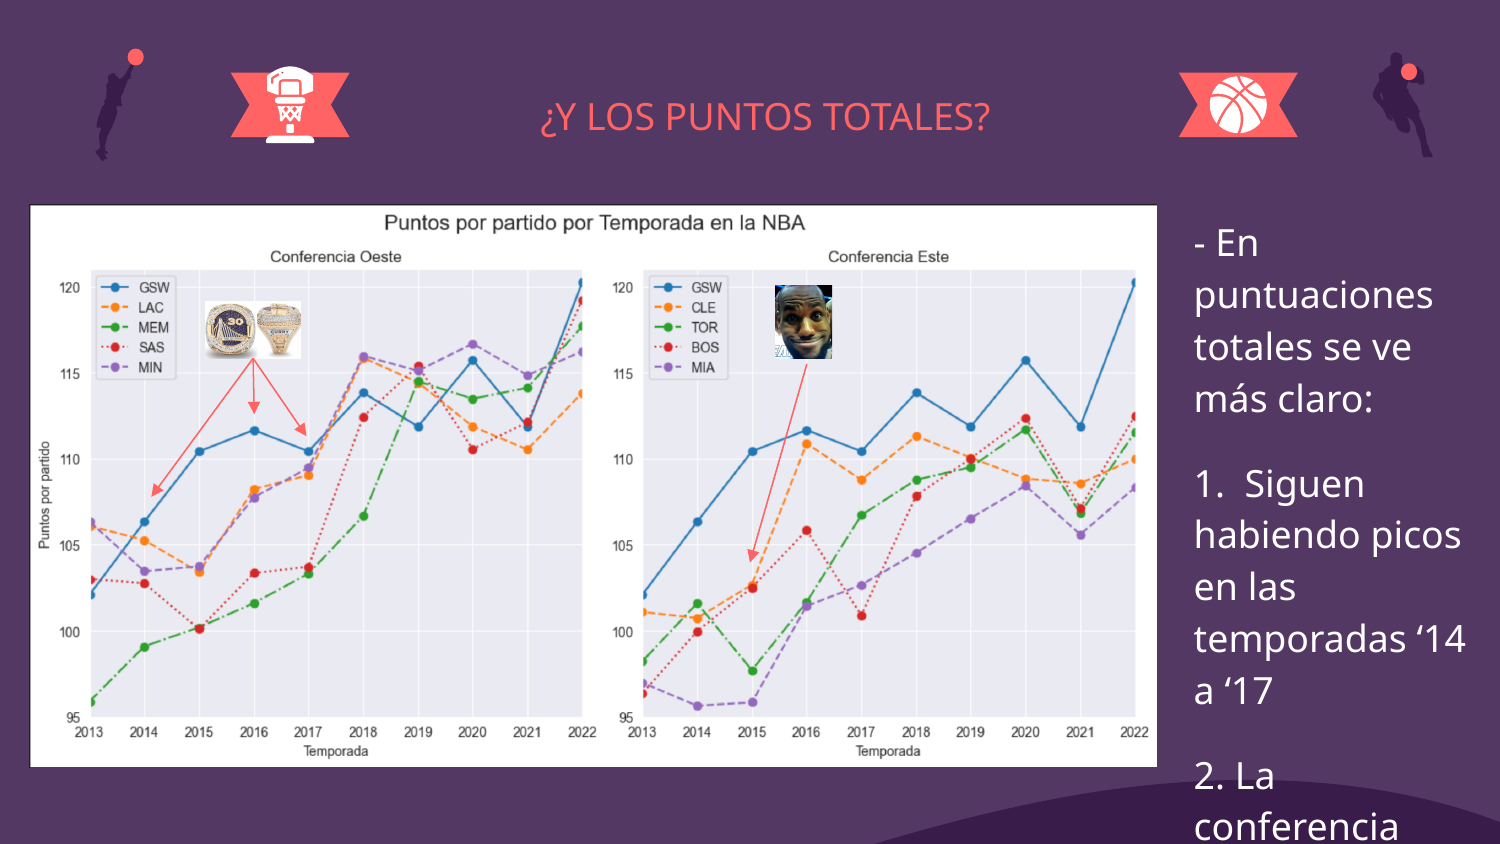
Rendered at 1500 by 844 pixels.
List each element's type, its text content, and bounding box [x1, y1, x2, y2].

text_box [277, 106, 304, 122]
picture [29, 204, 1157, 768]
text_box [265, 135, 315, 144]
text_box [95, 48, 144, 161]
text_box [1178, 72, 1298, 134]
text_box [286, 124, 294, 133]
title ¿Y LOS PUNTOS TOTALES? [132, 76, 1399, 155]
text_box [274, 97, 306, 104]
text_box [1372, 52, 1433, 158]
text_box [230, 66, 350, 95]
subtitle - En puntuaciones totales se ve más claro: 1. Siguen habiendo picos en las temporadas ‘14 a ‘17 2. La conferencia Oeste se adaptó mejor que la Este [1178, 197, 1491, 776]
